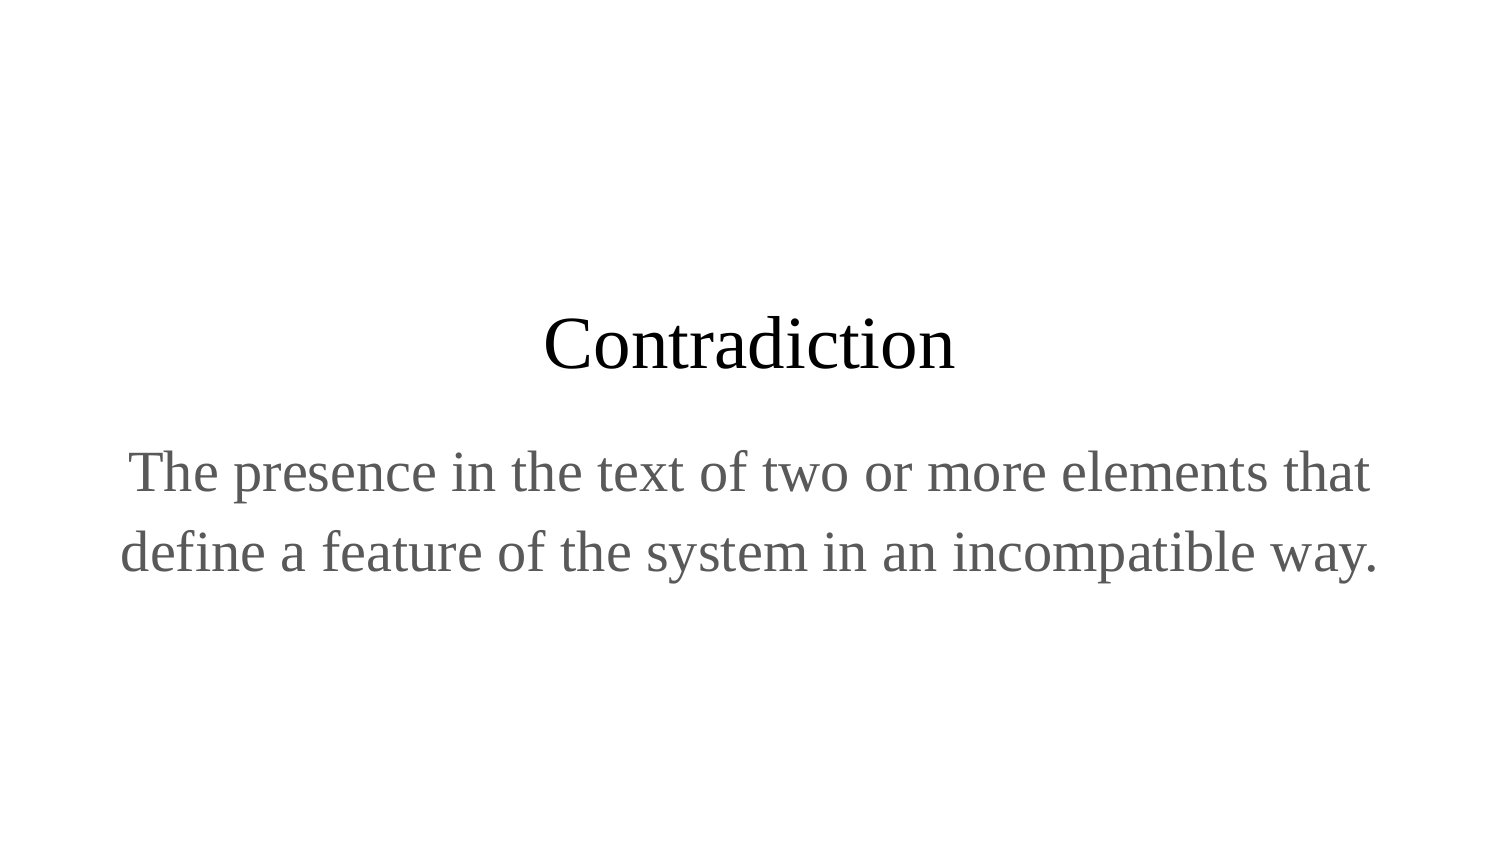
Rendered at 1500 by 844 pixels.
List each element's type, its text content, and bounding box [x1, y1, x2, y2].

title Contradiction [51, 269, 1449, 407]
subtitle The presence in the text of two or more elements that define a feature of the system in an incompatible way. [51, 407, 1449, 575]
